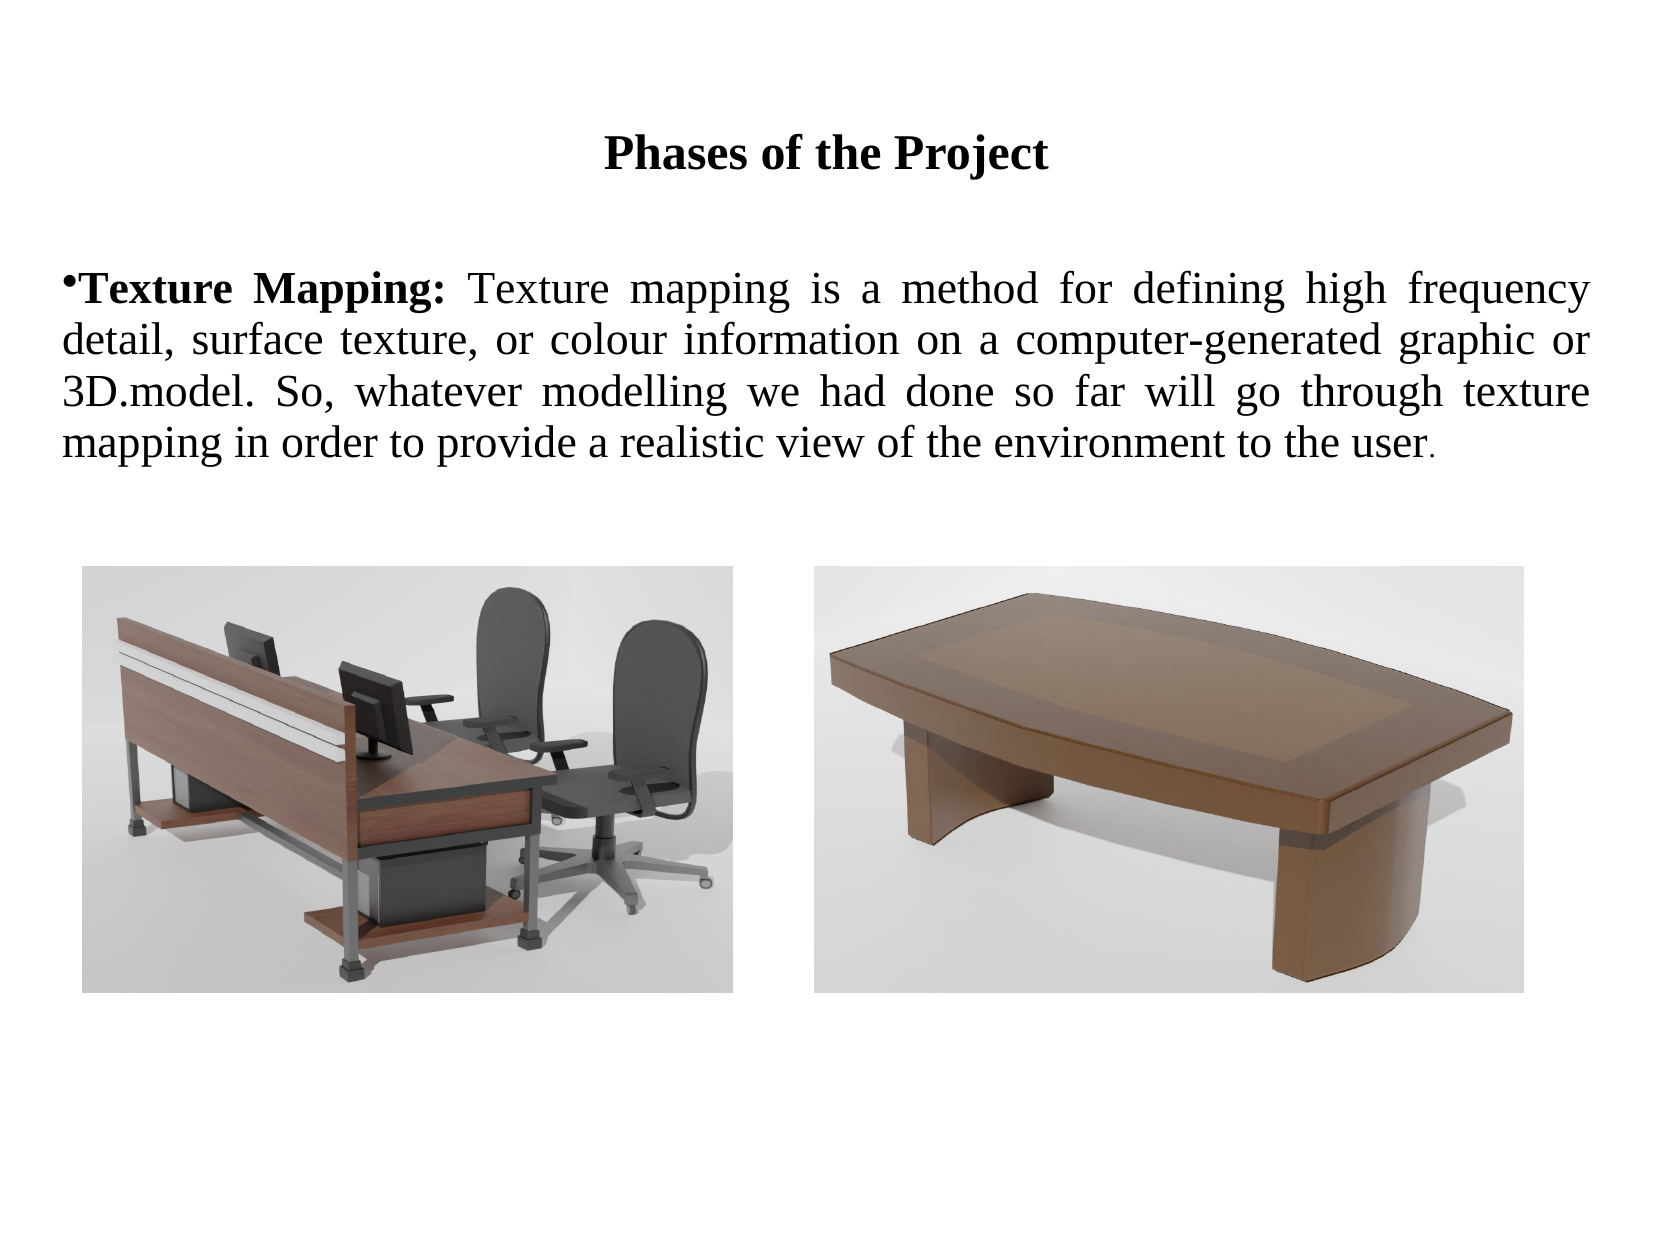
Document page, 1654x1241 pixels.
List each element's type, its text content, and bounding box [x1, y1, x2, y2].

title Phases of the Project [82, 49, 1571, 200]
picture [82, 566, 733, 993]
text_box Texture Mapping: Texture mapping is a method for defining high frequency detail, surface texture, or colour information on a computer-generated graphic or 3D.model. So, whatever modelling we had done so far will go through texture mapping in order to provide a realistic view of the environment to the user. [47, 200, 1607, 475]
picture [814, 566, 1524, 993]
